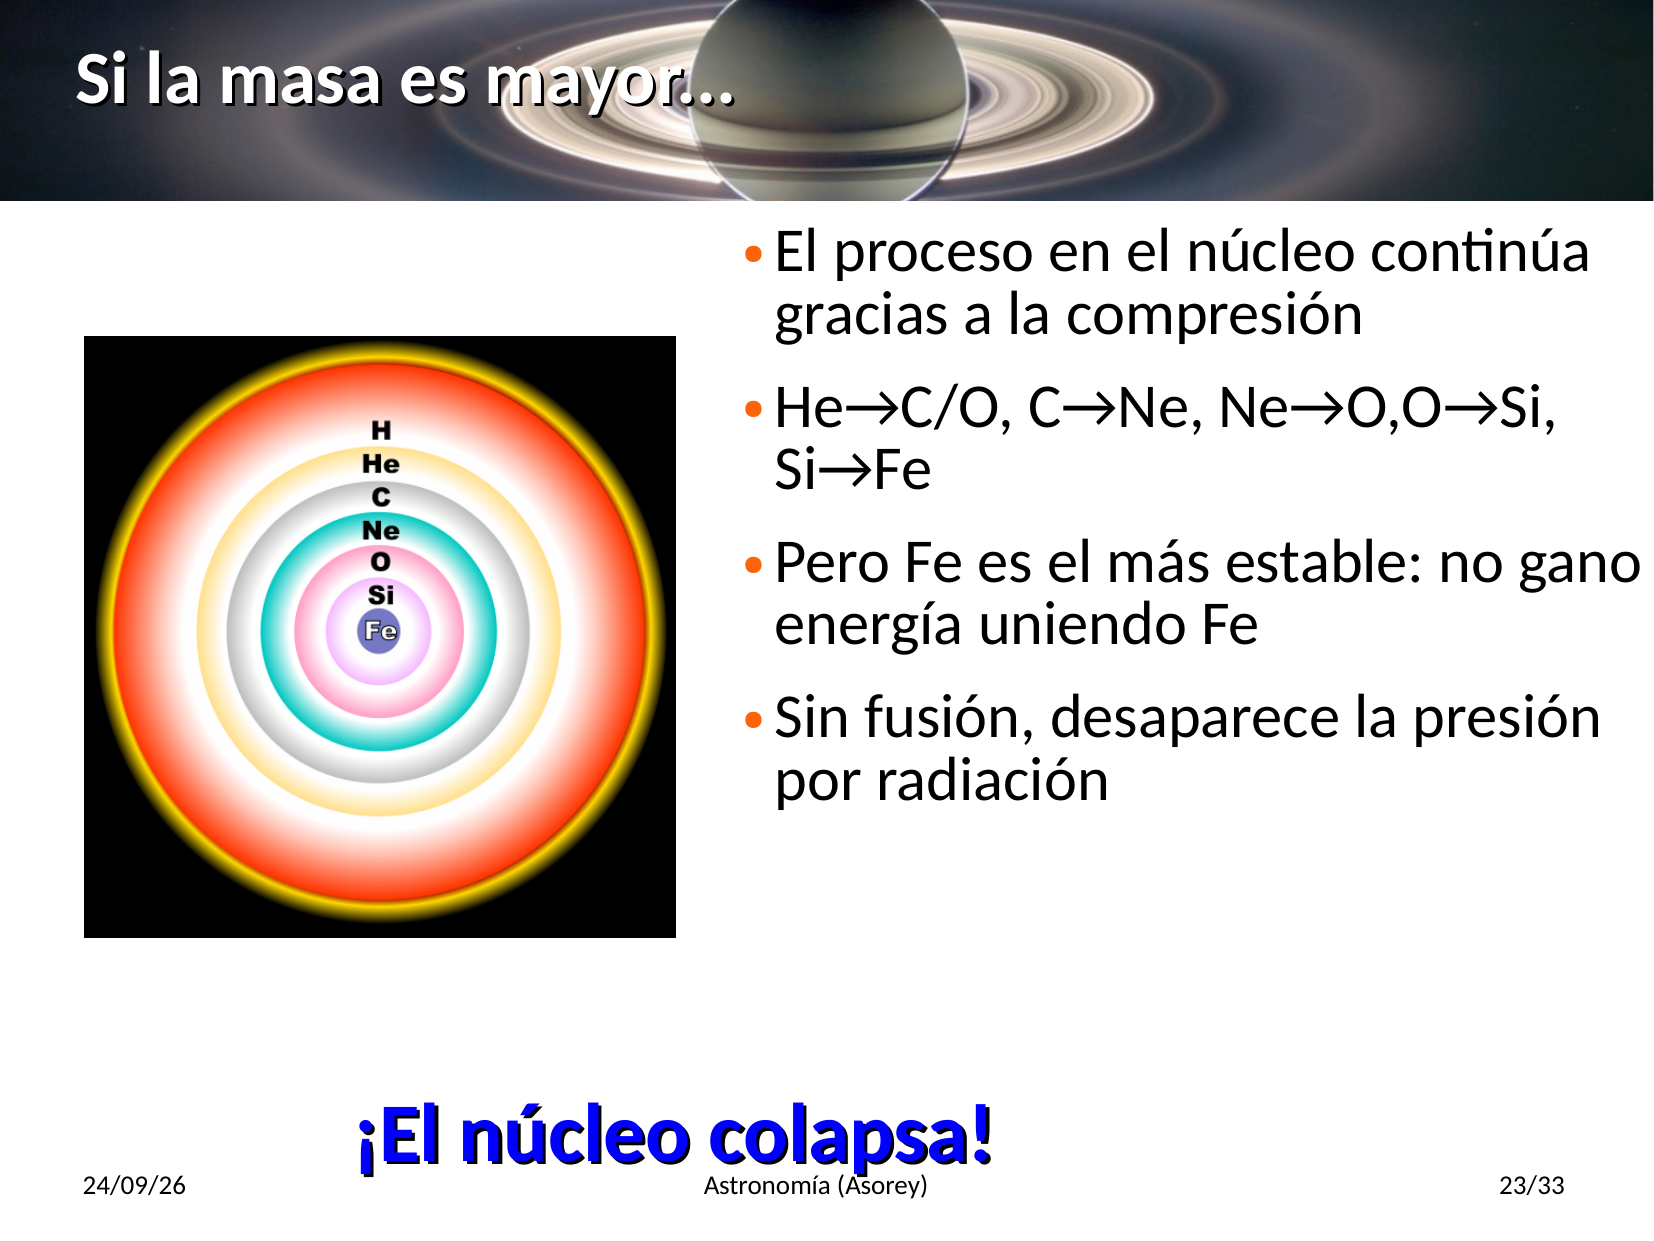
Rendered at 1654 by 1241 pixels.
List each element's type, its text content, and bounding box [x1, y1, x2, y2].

picture [0, 0, 1654, 201]
text_box ¡El núcleo colapsa! [337, 1091, 1126, 1200]
title Si la masa es mayor... [75, 19, 1564, 151]
picture [84, 336, 676, 938]
list El proceso en el núcleo continúa gracias a la compresión He→C/O, C→Ne, Ne→O,O→Si, Si→Fe Pero Fe es el más estable: no gano energía uniendo Fe Sin fusión, desaparece la presión por radiación [712, 224, 1651, 1038]
